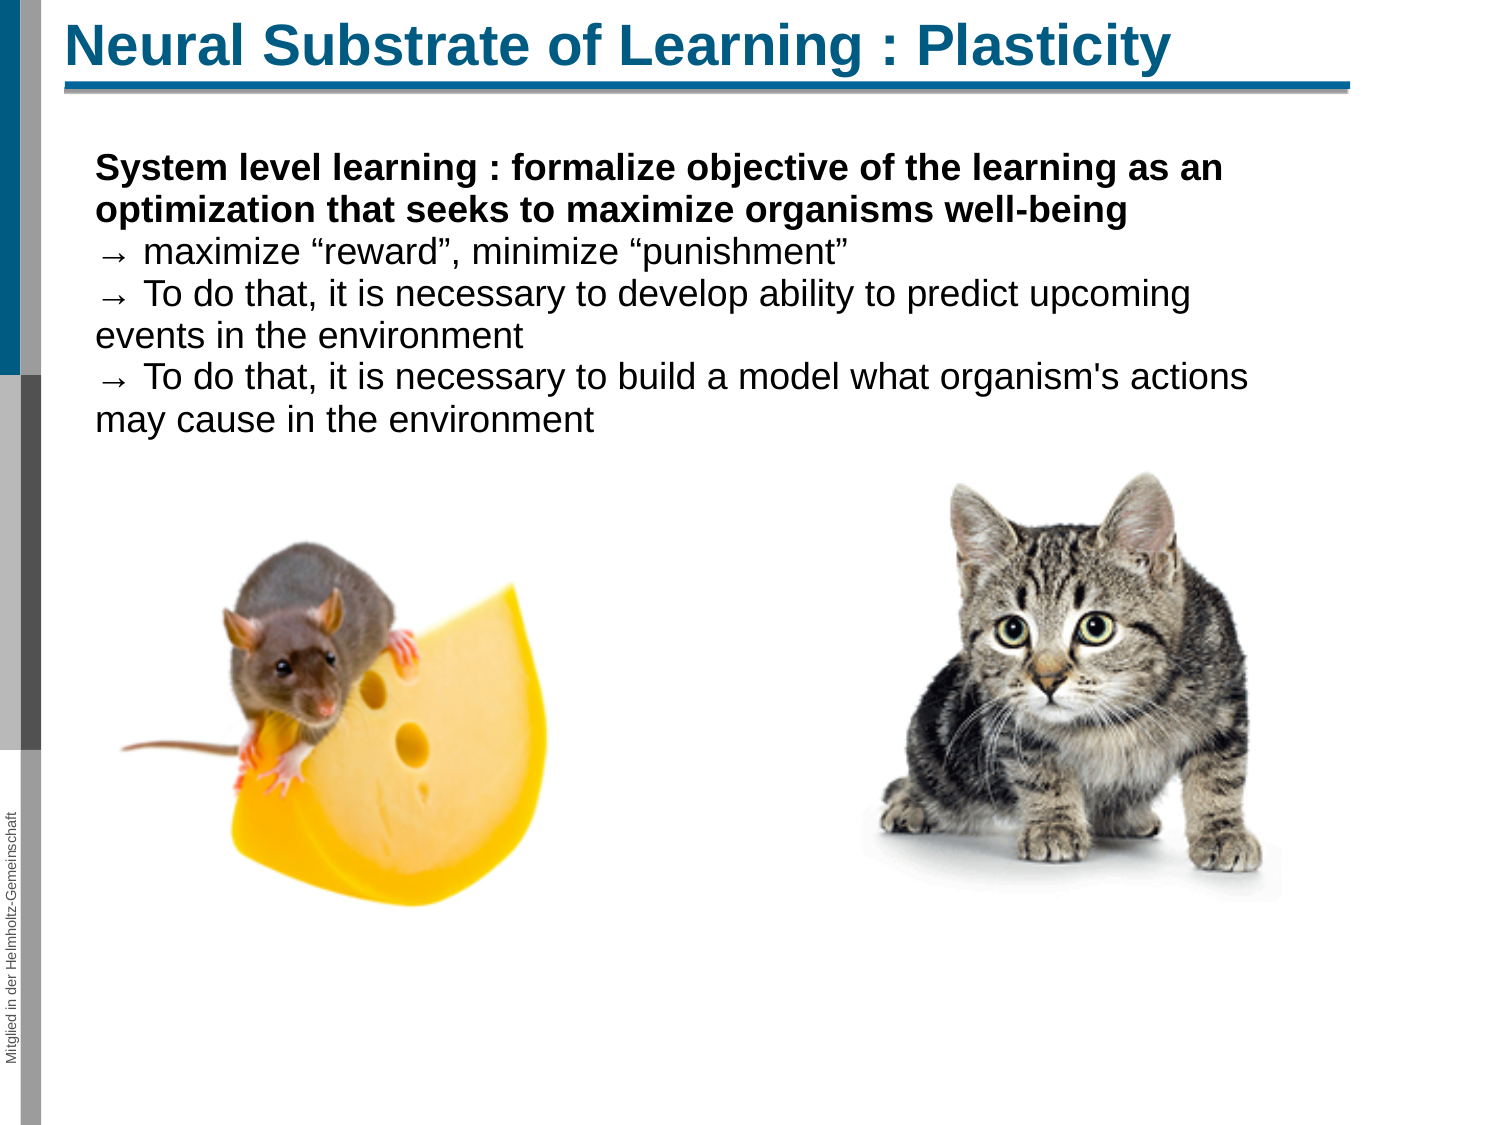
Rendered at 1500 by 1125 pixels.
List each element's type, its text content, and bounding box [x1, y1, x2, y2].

picture [97, 394, 1311, 938]
text_box System level learning : formalize objective of the learning as an optimization that seeks to maximize organisms well-being → maximize “reward”, minimize “punishment” → To do that, it is necessary to develop ability to predict upcoming events in the environment → To do that, it is necessary to build a model what organism's actions may cause in the environment [80, 138, 1270, 448]
text_box Neural Substrate of Learning : Plasticity [64, 7, 1440, 102]
